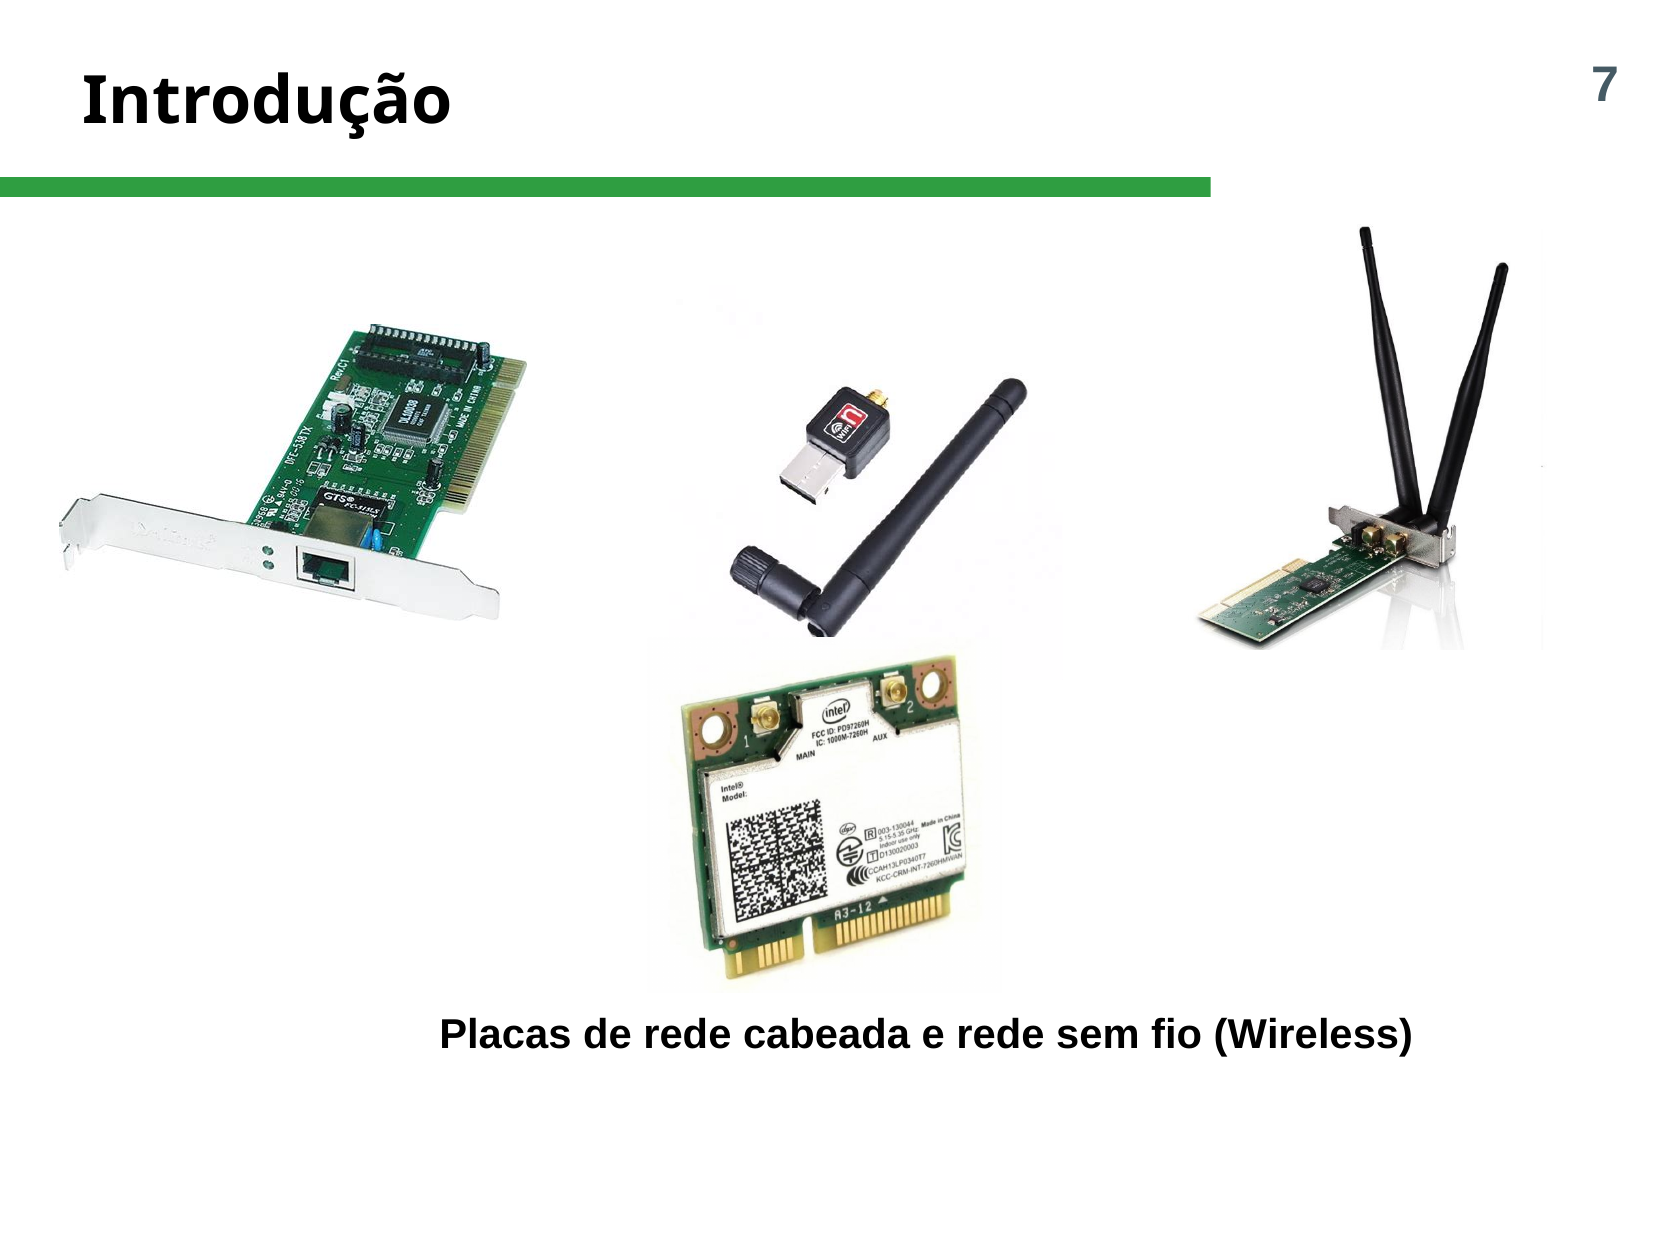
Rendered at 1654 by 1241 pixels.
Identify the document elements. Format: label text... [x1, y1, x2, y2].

picture [59, 324, 527, 621]
picture [1151, 224, 1565, 650]
picture [647, 285, 1063, 993]
text_box Placas de rede cabeada e rede sem fio (Wireless) [424, 1003, 1429, 1080]
title Introdução [82, 0, 1152, 202]
